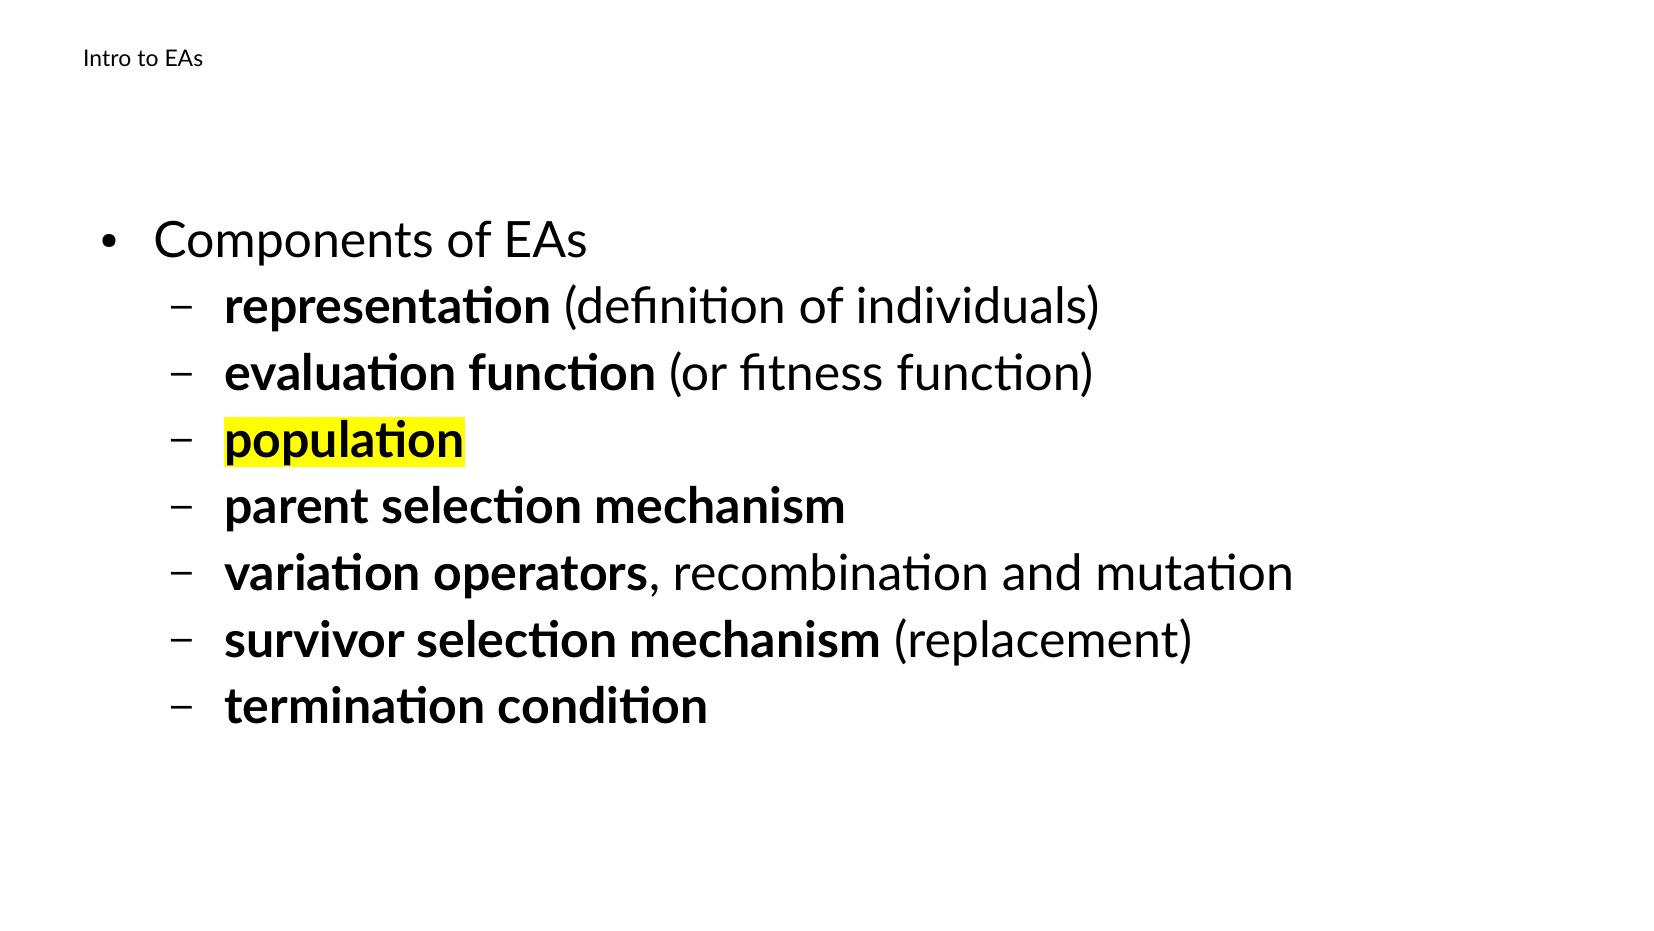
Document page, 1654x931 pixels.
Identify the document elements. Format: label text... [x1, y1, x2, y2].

list Components of EAs representation (definition of individuals) evaluation function (or fitness function) population parent selection mechanism variation operators, recombination and mutation survivor selection mechanism (replacement) termination condition [82, 217, 1571, 839]
title Intro to EAs [83, 0, 1571, 119]
